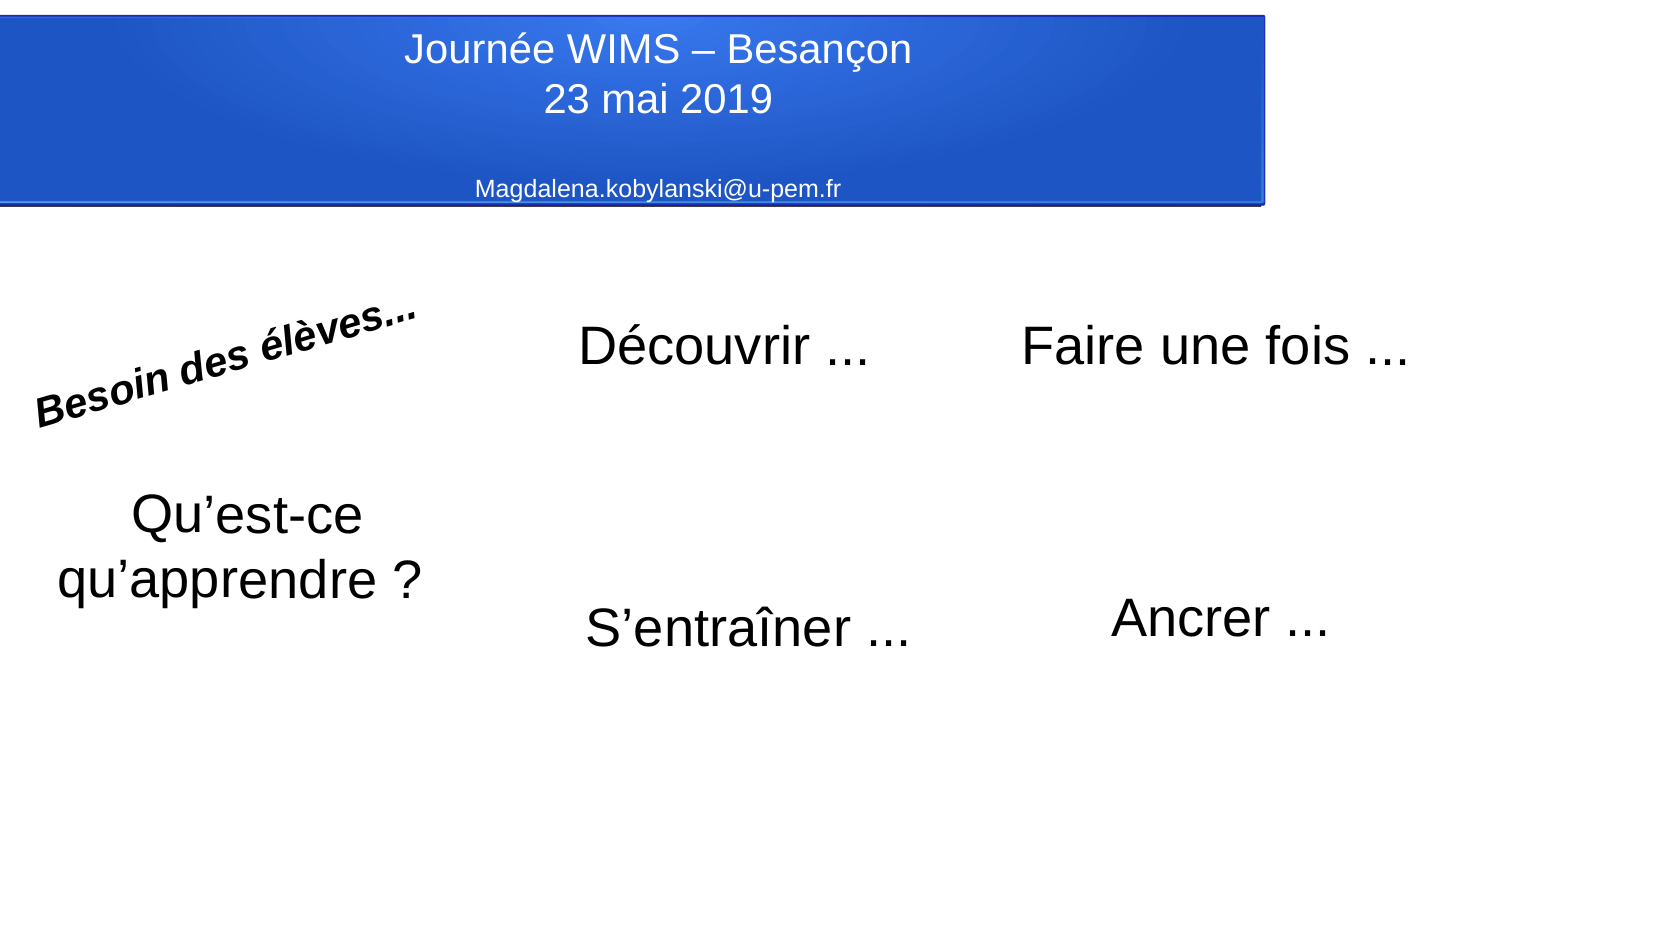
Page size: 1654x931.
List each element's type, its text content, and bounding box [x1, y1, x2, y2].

text_box Ancrer ... [1028, 497, 1429, 733]
text_box Qu’est-ce qu’apprendre ? [47, 427, 449, 662]
text_box Découvrir ... [531, 226, 933, 461]
text_box S’entraîner ... [555, 507, 957, 743]
text_box Journée WIMS – Besançon 23 mai 2019 Magdalena.kobylanski@u-pem.fr [82, 28, 1235, 196]
picture [0, 13, 1269, 211]
text_box Besoin des élèves... [0, 193, 470, 517]
text_box Faire une fois ... [1015, 226, 1417, 461]
